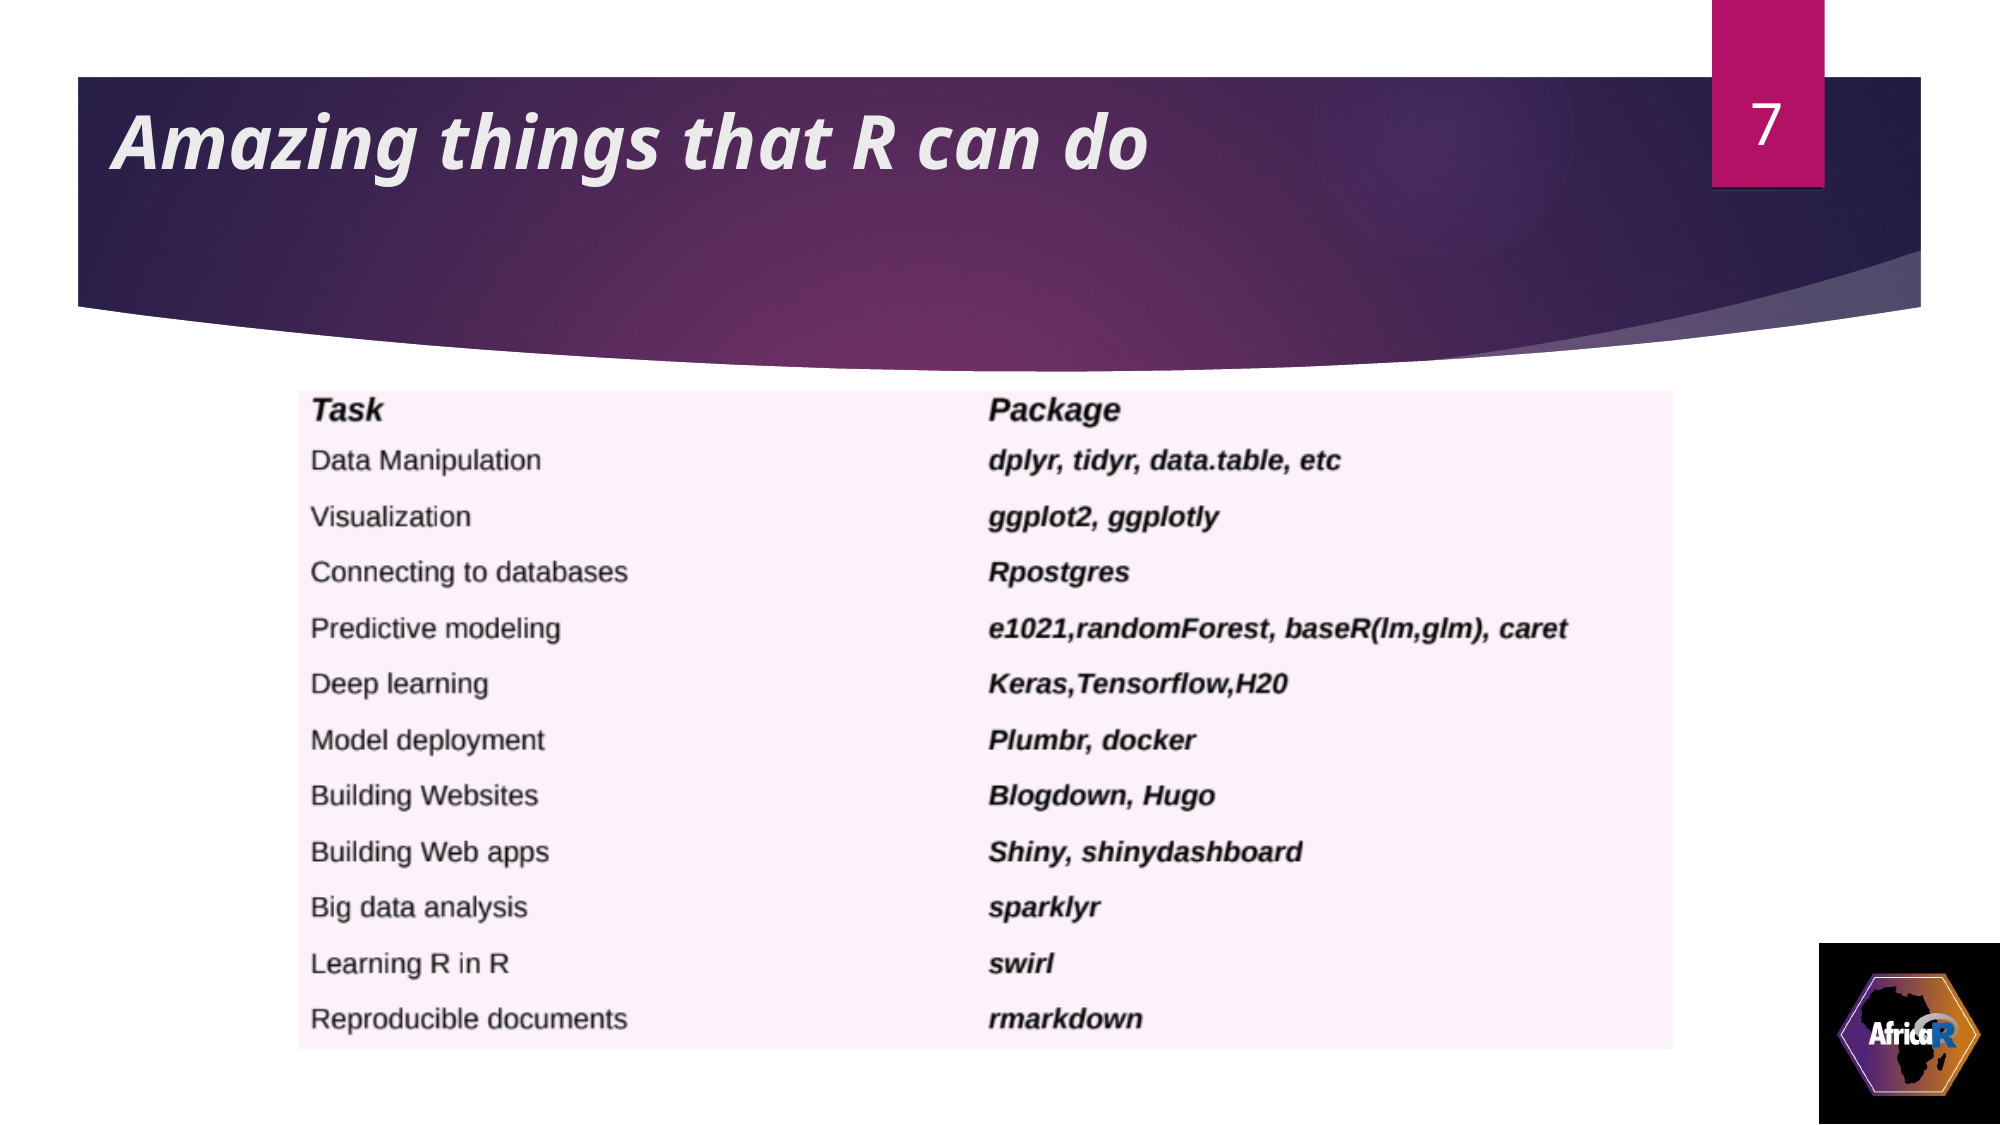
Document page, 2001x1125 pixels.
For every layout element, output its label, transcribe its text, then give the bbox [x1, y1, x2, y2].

title Amazing things that R can do [78, 98, 1681, 271]
picture [1819, 943, 2000, 1124]
picture [298, 389, 1681, 1049]
picture [79, 78, 1920, 371]
